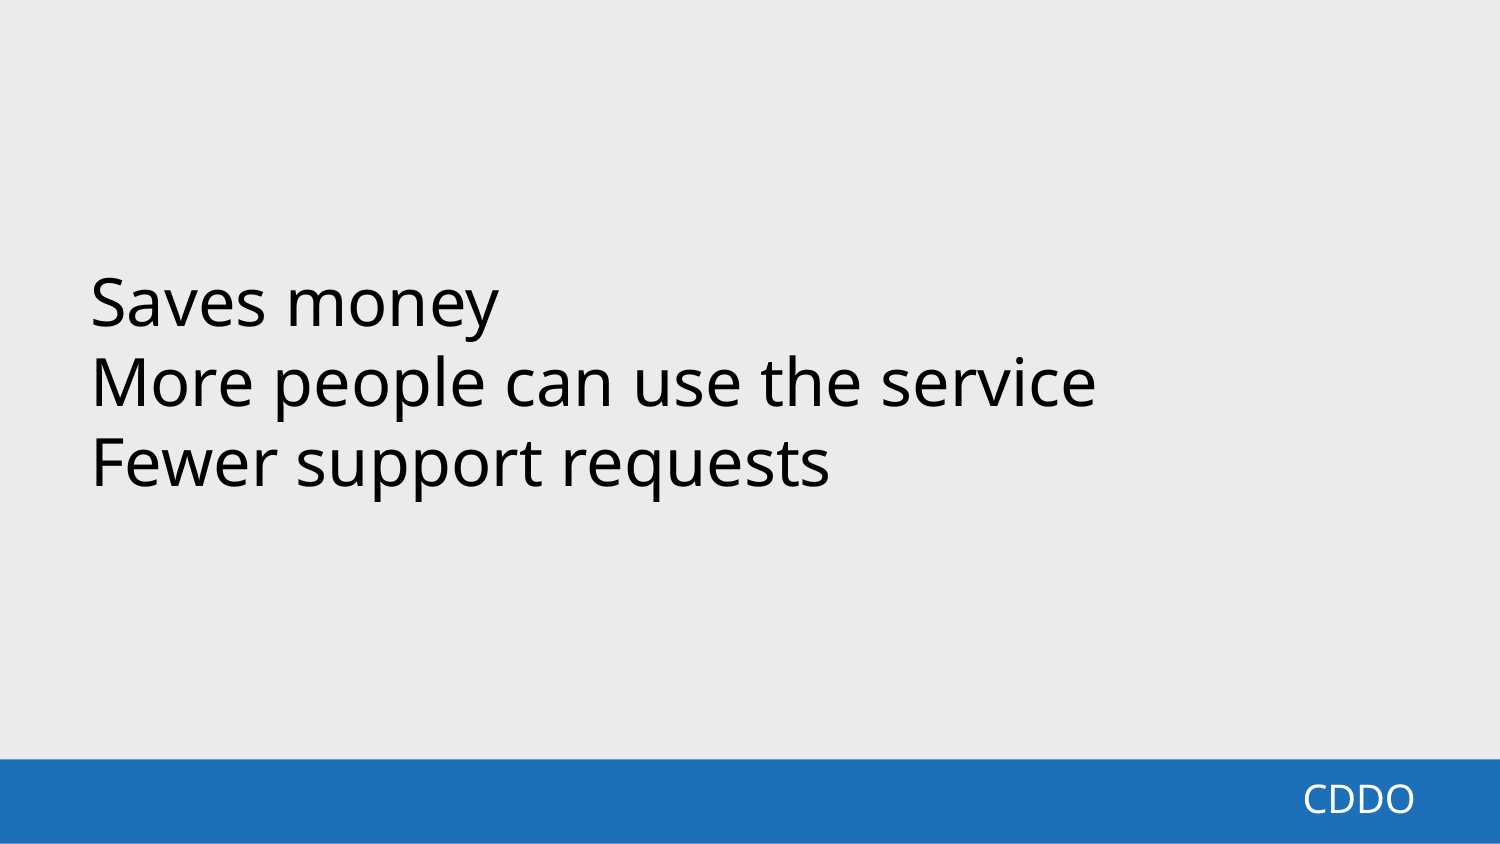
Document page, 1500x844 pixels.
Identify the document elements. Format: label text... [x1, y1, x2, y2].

text_box Saves money More people can use the service Fewer support requests [87, 0, 1416, 760]
